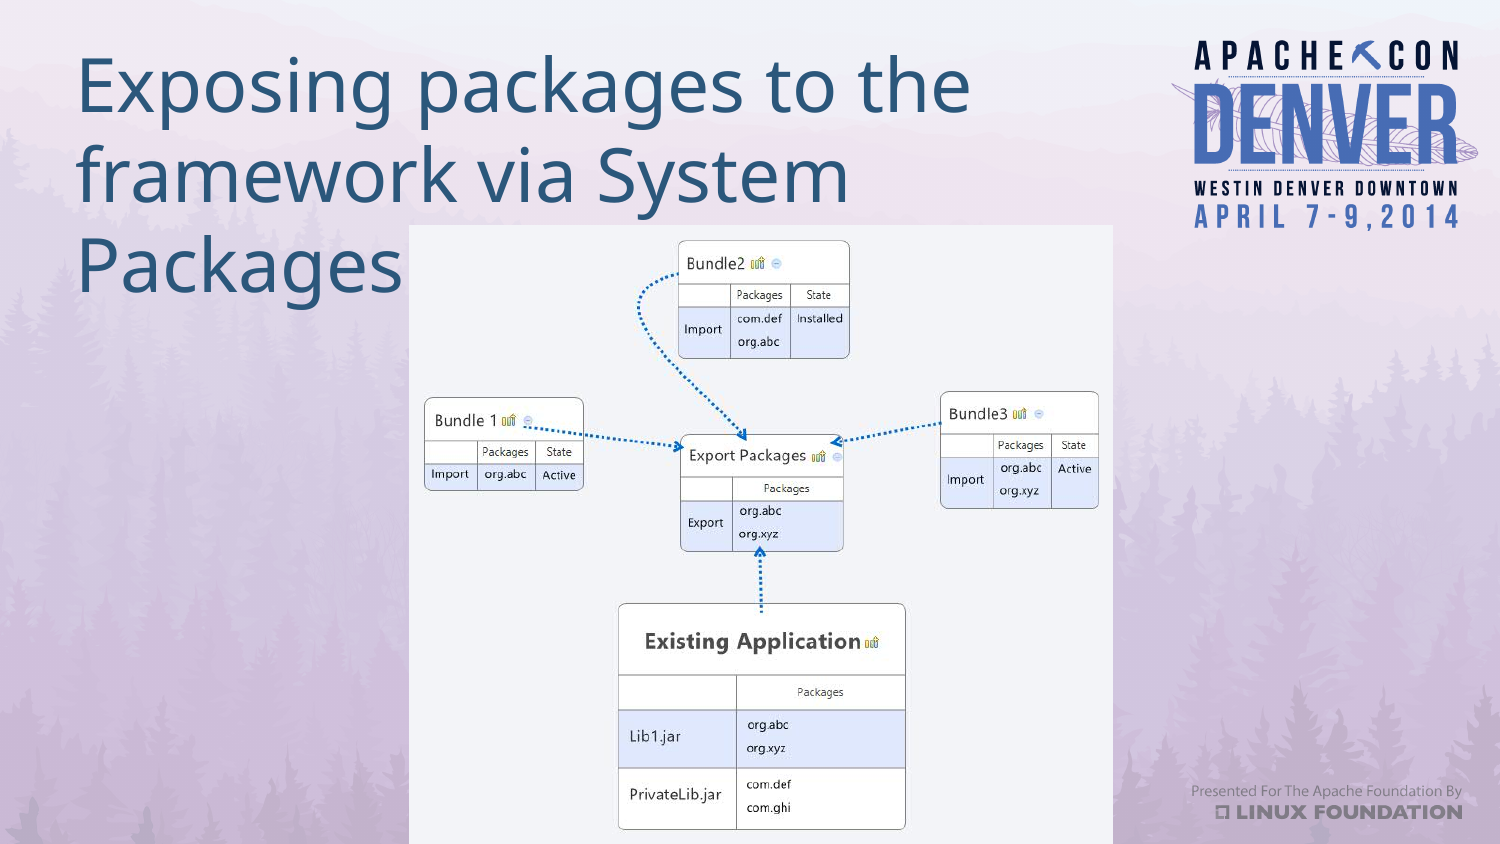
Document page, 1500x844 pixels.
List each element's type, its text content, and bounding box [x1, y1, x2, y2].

list [75, 197, 1425, 755]
picture [0, 0, 1500, 844]
text_box Exposing packages to the framework via System Packages [60, 30, 1111, 130]
